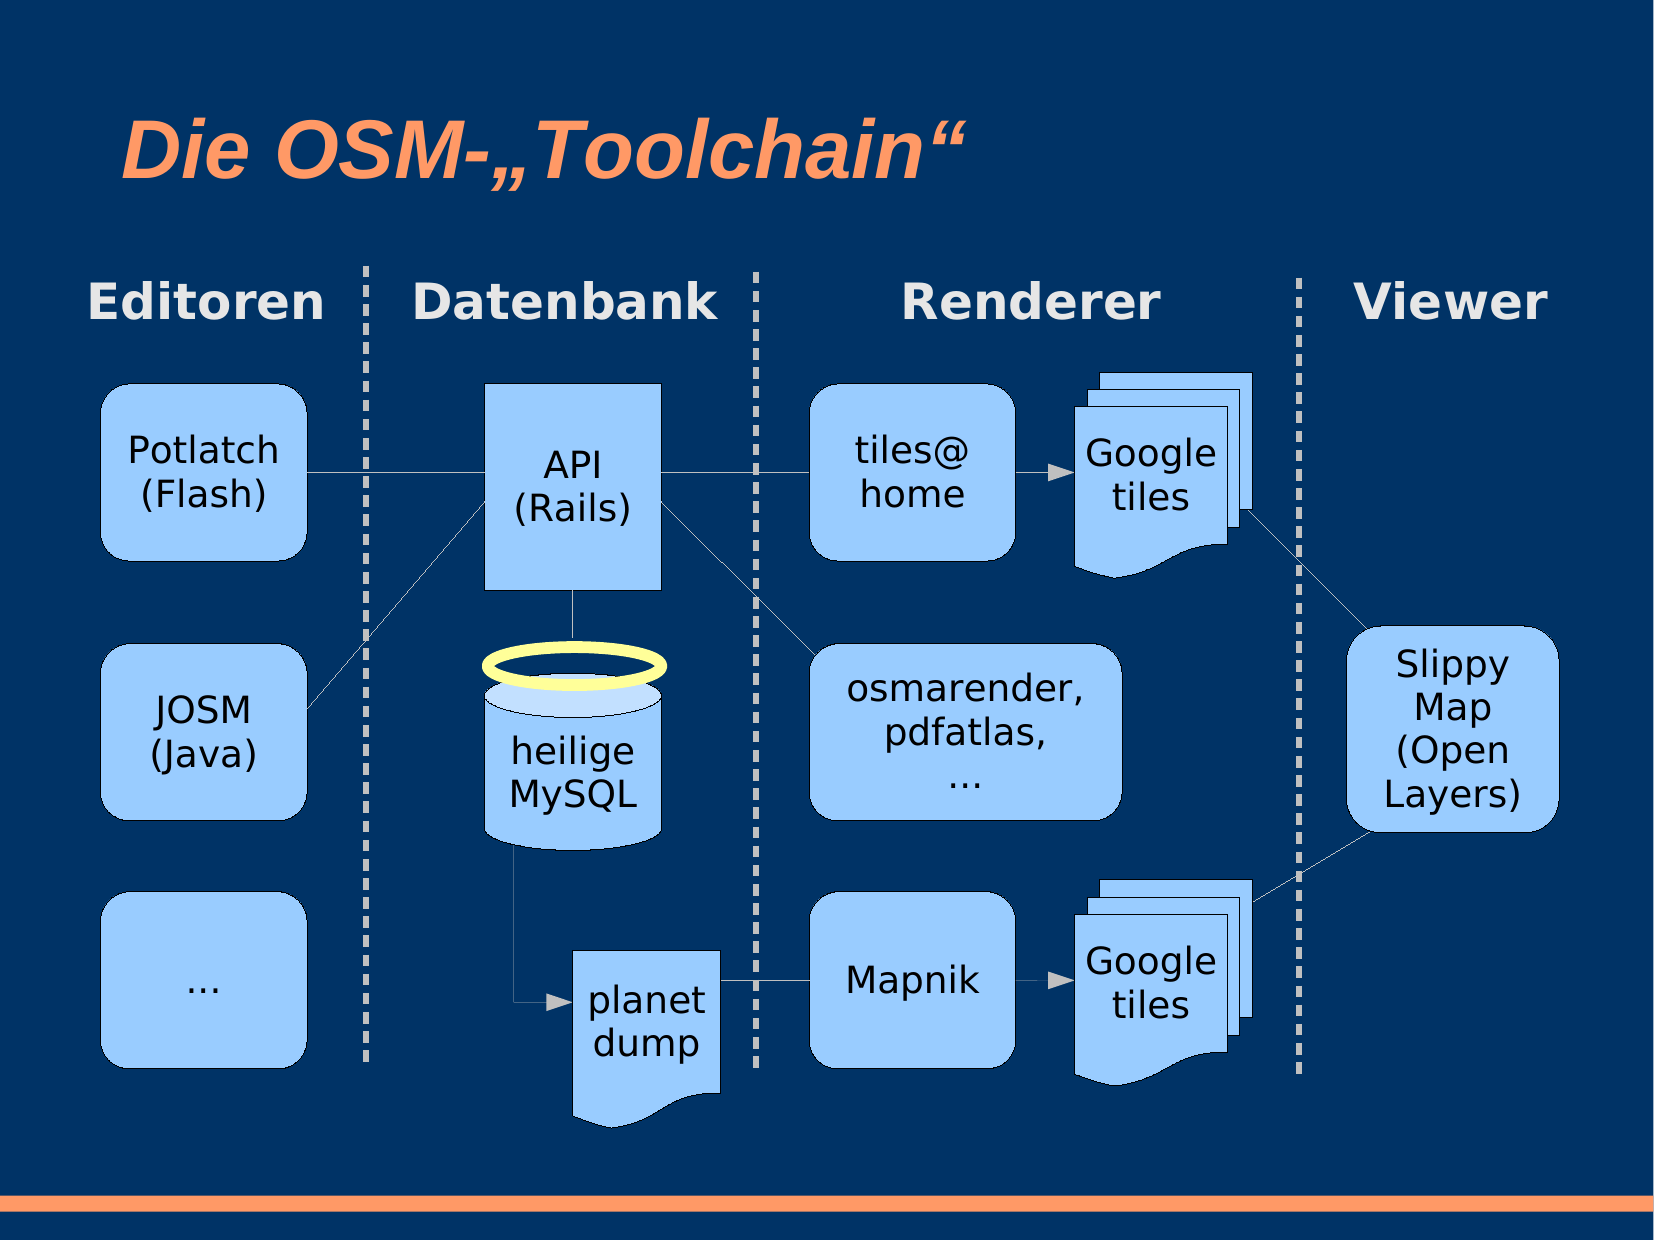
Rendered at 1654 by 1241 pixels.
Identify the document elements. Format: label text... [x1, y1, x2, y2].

text_box Viewer [1338, 265, 1559, 339]
text_box tiles@ home [809, 383, 1016, 562]
text_box Mapnik [809, 891, 1016, 1069]
text_box Potlatch (Flash) [100, 383, 308, 562]
text_box Datenbank [396, 265, 728, 339]
text_box Slippy Map (Open Layers) [1346, 625, 1560, 833]
text_box Editoren [71, 265, 337, 339]
text_box ... [100, 891, 308, 1069]
text_box JOSM (Java) [100, 643, 308, 821]
text_box planet dump [572, 950, 721, 1129]
text_box osmarender, pdfatlas, ... [809, 643, 1123, 821]
text_box Google tiles [1074, 372, 1253, 579]
text_box Renderer [885, 265, 1172, 339]
text_box heilige MySQL [484, 698, 662, 851]
text_box Google tiles [1074, 879, 1253, 1086]
title Die OSM-„Toolchain“ [121, 46, 1534, 254]
text_box API (Rails) [484, 383, 662, 591]
